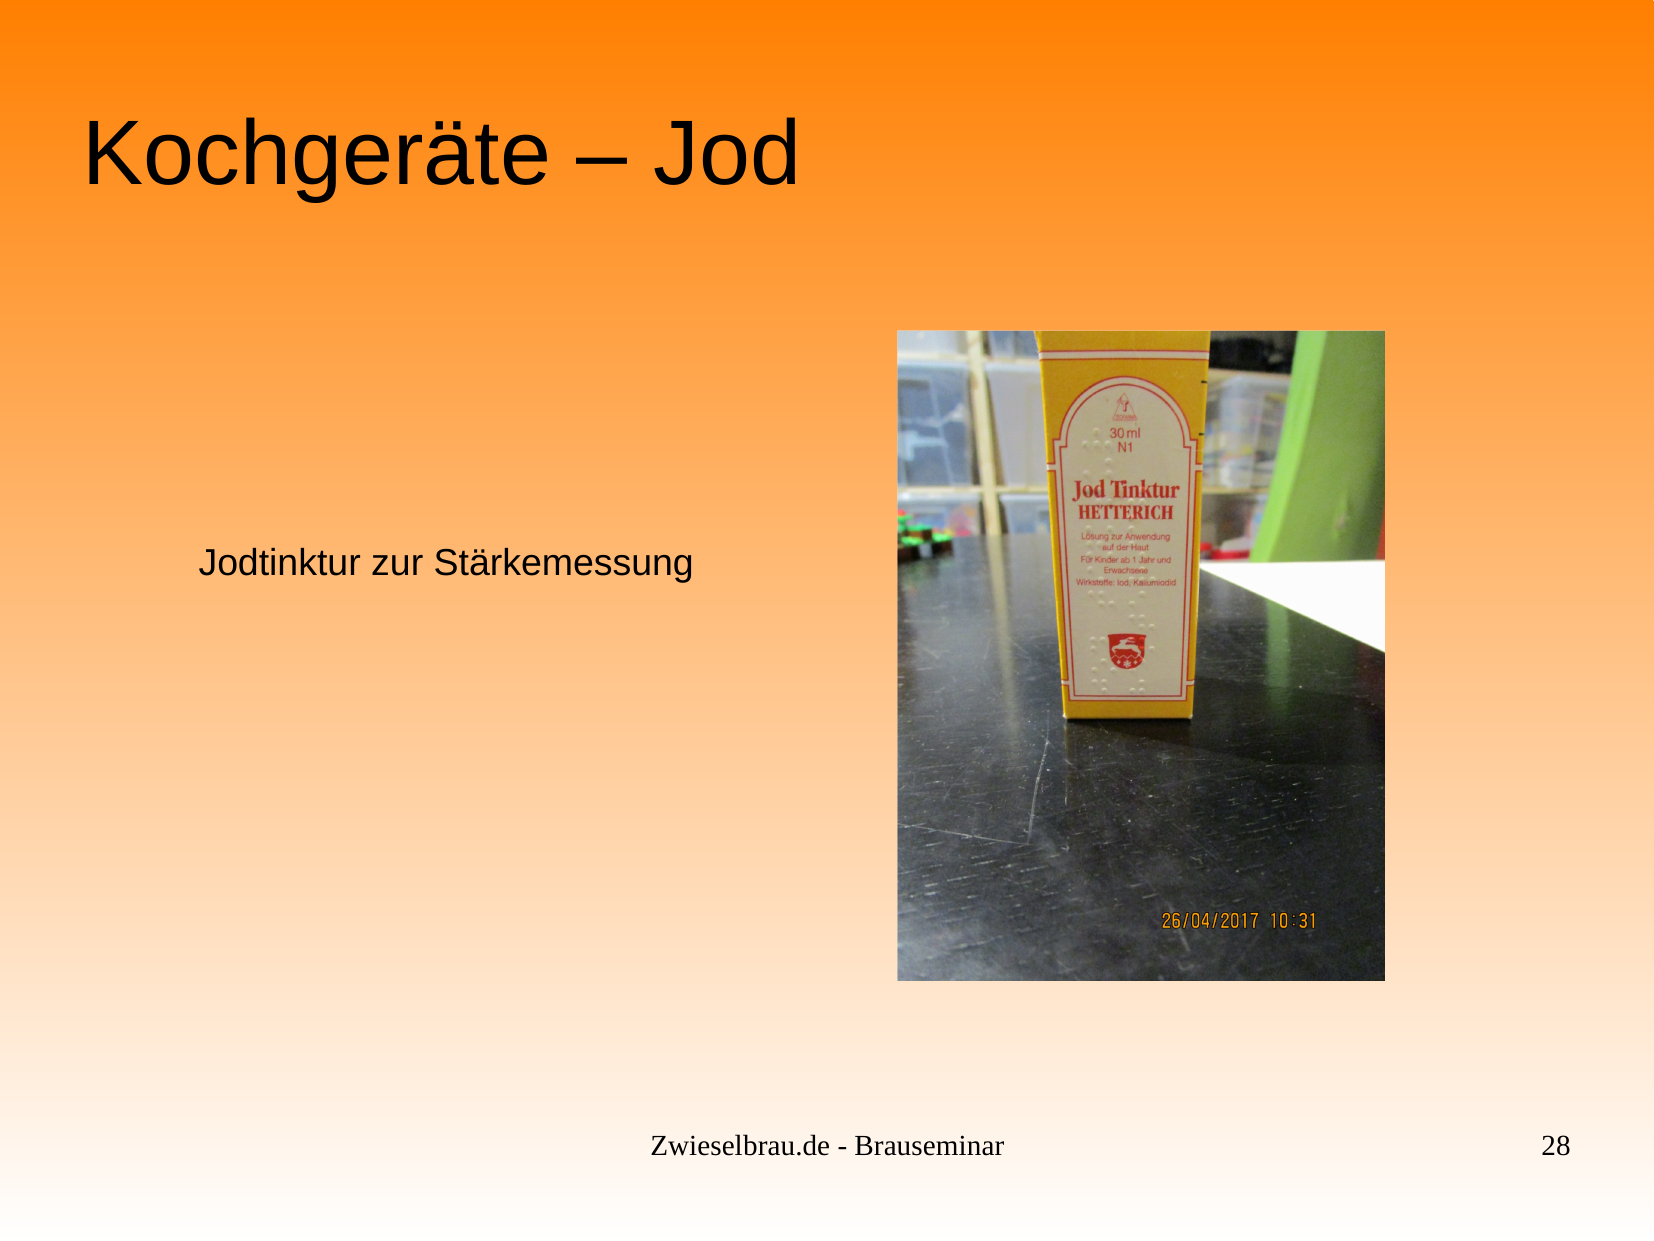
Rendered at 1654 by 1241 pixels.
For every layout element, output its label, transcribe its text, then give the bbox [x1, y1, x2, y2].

text_box Jodtinktur zur Stärkemessung [183, 534, 709, 592]
text_box [212, 256, 1489, 981]
title Kochgeräte – Jod [82, 49, 1571, 257]
picture [897, 330, 1385, 981]
